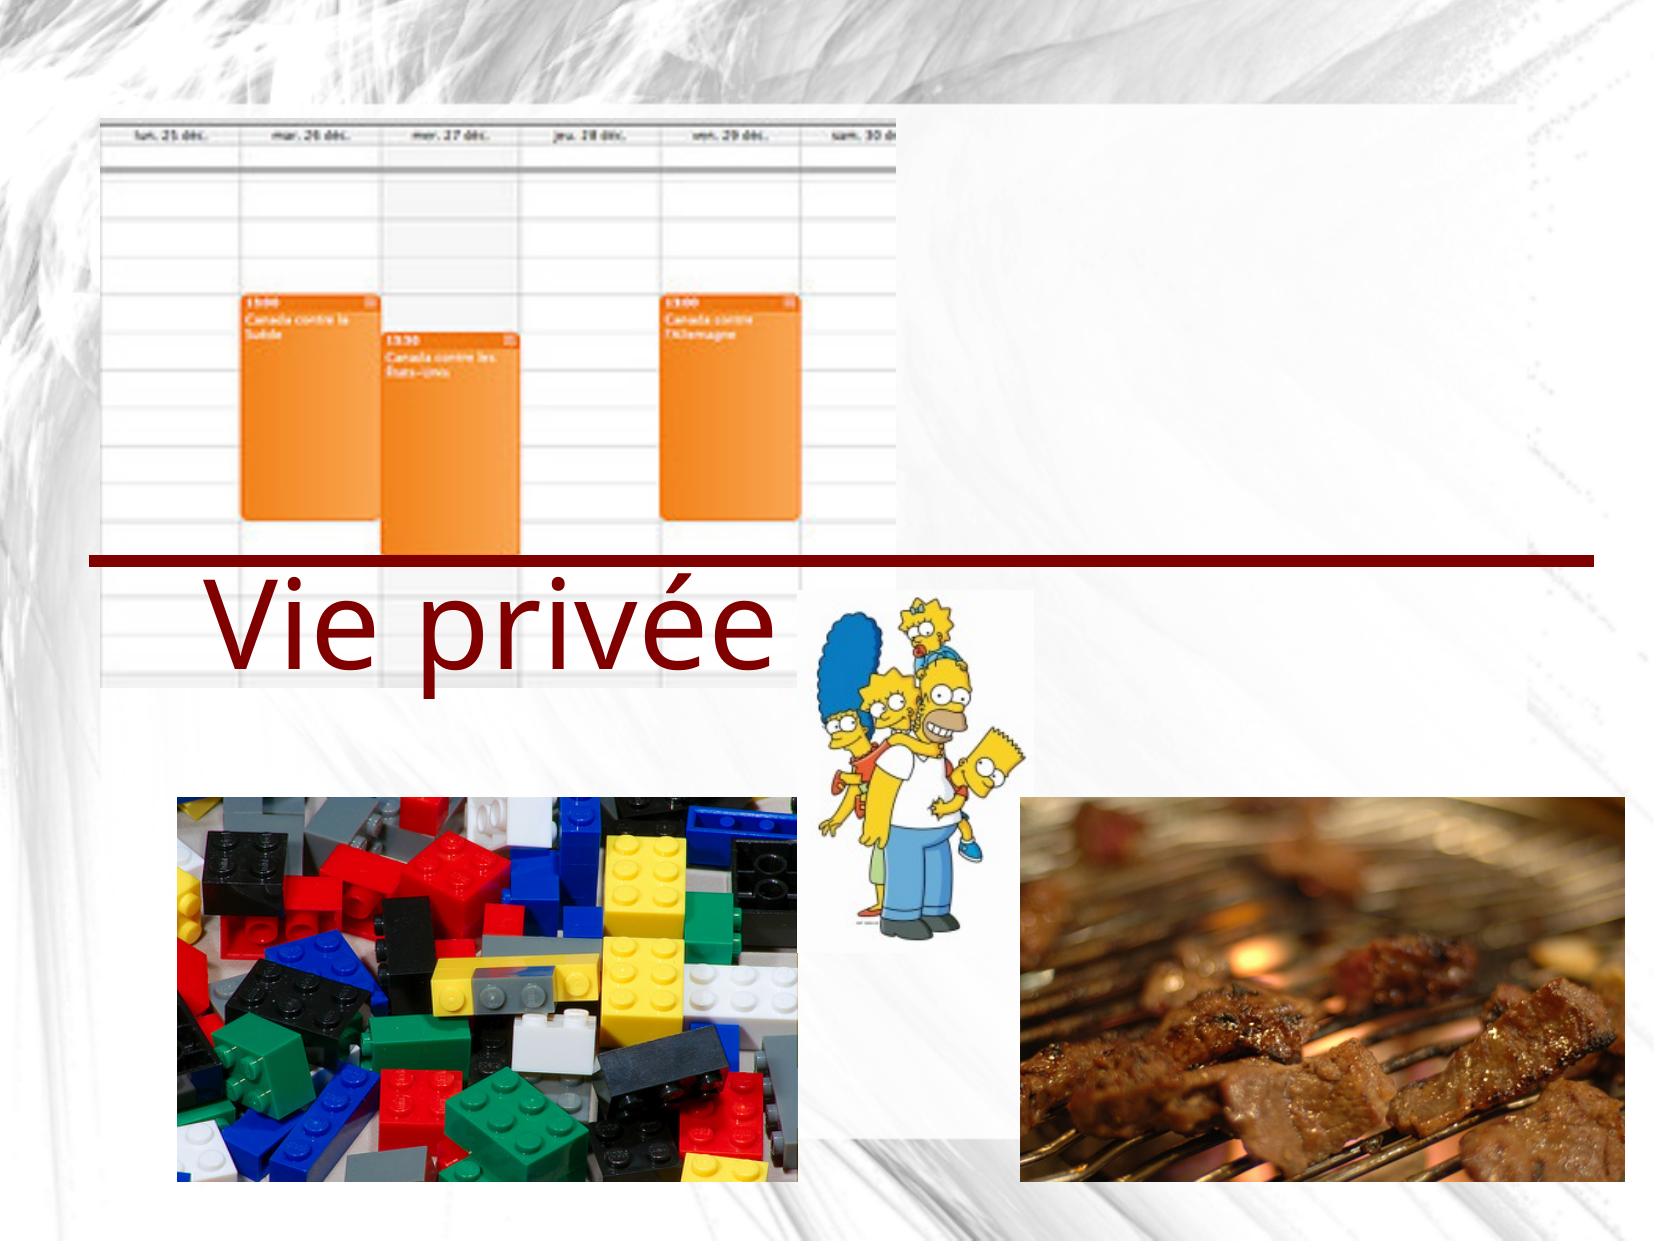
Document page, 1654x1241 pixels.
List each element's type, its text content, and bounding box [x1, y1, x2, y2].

picture [0, 0, 1654, 1241]
text_box Vie privée [188, 528, 810, 739]
